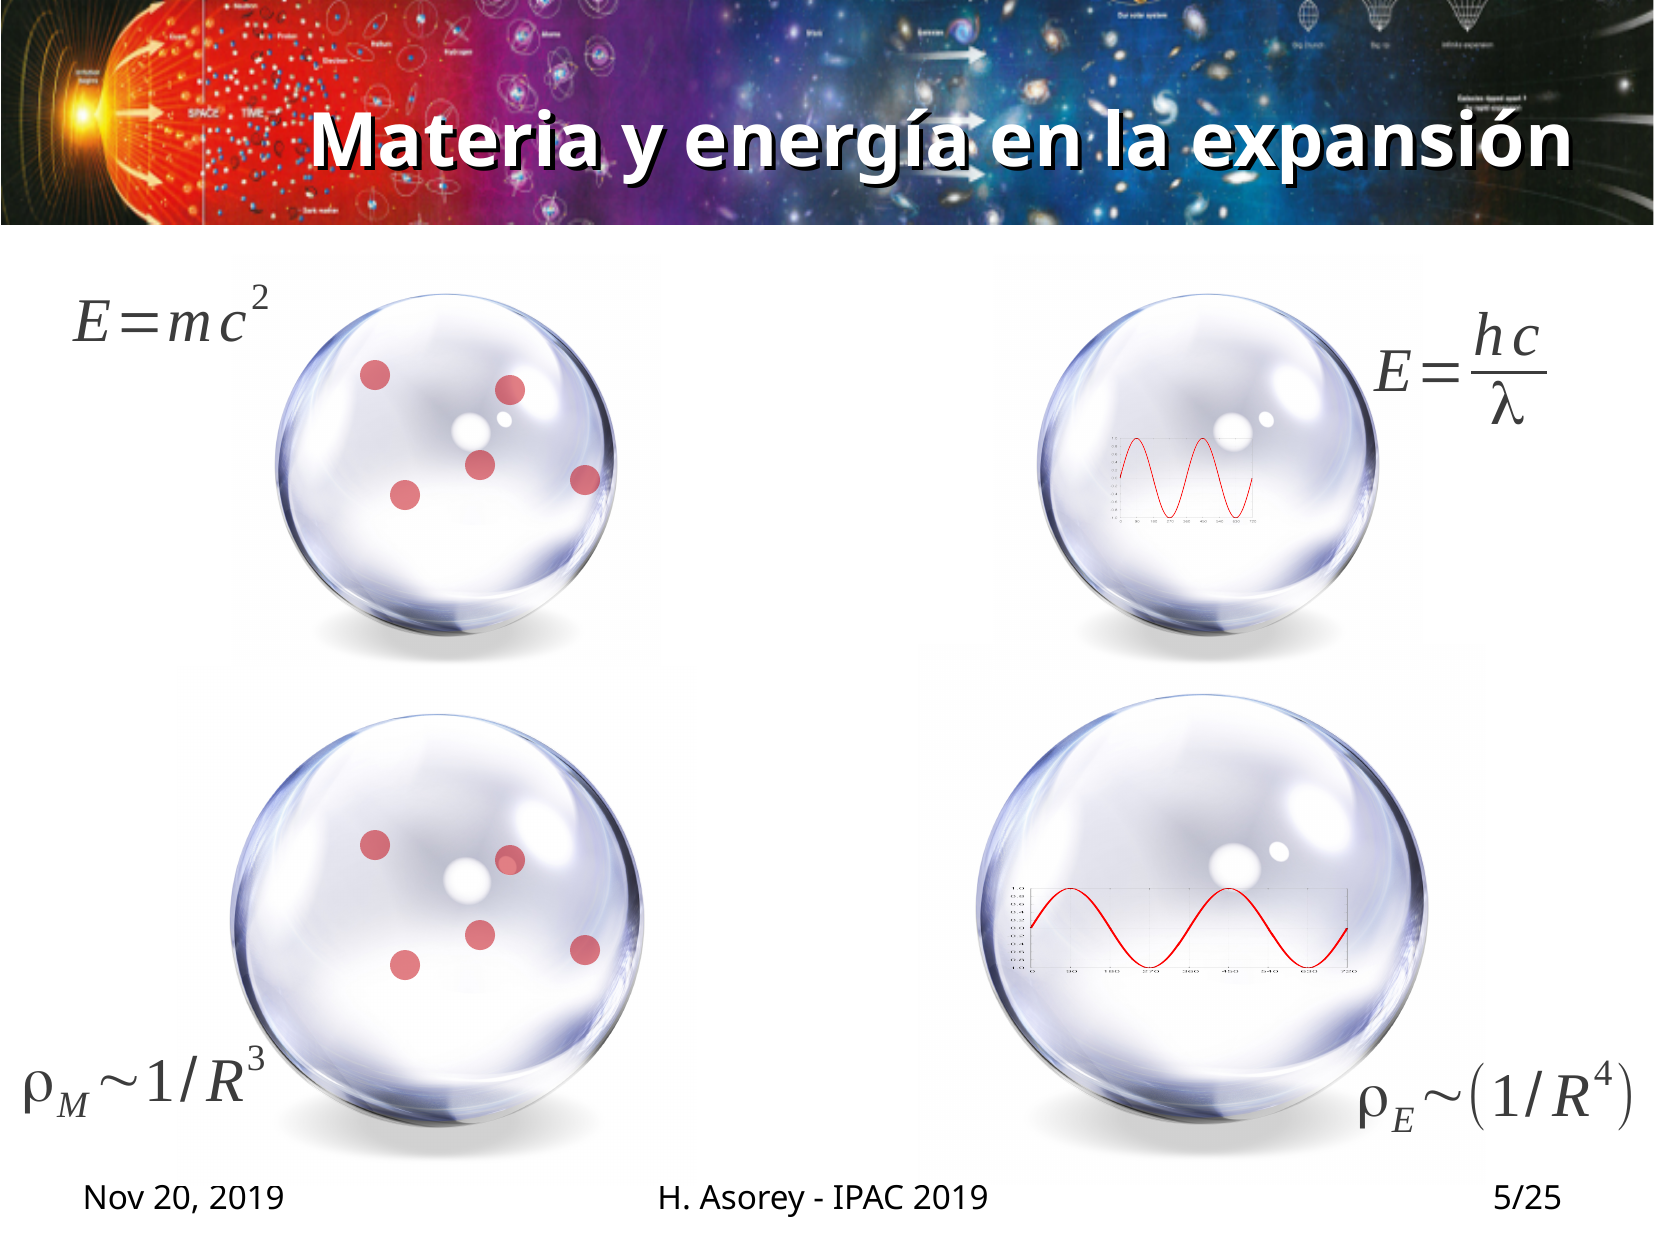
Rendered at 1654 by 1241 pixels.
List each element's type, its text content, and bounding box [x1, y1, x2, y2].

text_box [465, 450, 496, 481]
text_box [360, 830, 391, 861]
chart [1350, 1053, 1643, 1141]
text_box [495, 845, 526, 876]
text_box [360, 360, 391, 391]
title Materia y energía en la expansión [86, 49, 1576, 226]
text_box [570, 465, 601, 496]
text_box [390, 950, 421, 981]
text_box [390, 480, 421, 511]
text_box [570, 935, 601, 966]
chart [1365, 300, 1556, 428]
text_box [495, 375, 526, 406]
chart [15, 1038, 272, 1126]
text_box [465, 920, 496, 951]
picture [1, 0, 1654, 225]
picture [177, 254, 697, 1186]
chart [64, 277, 276, 356]
picture [918, 254, 1486, 1186]
